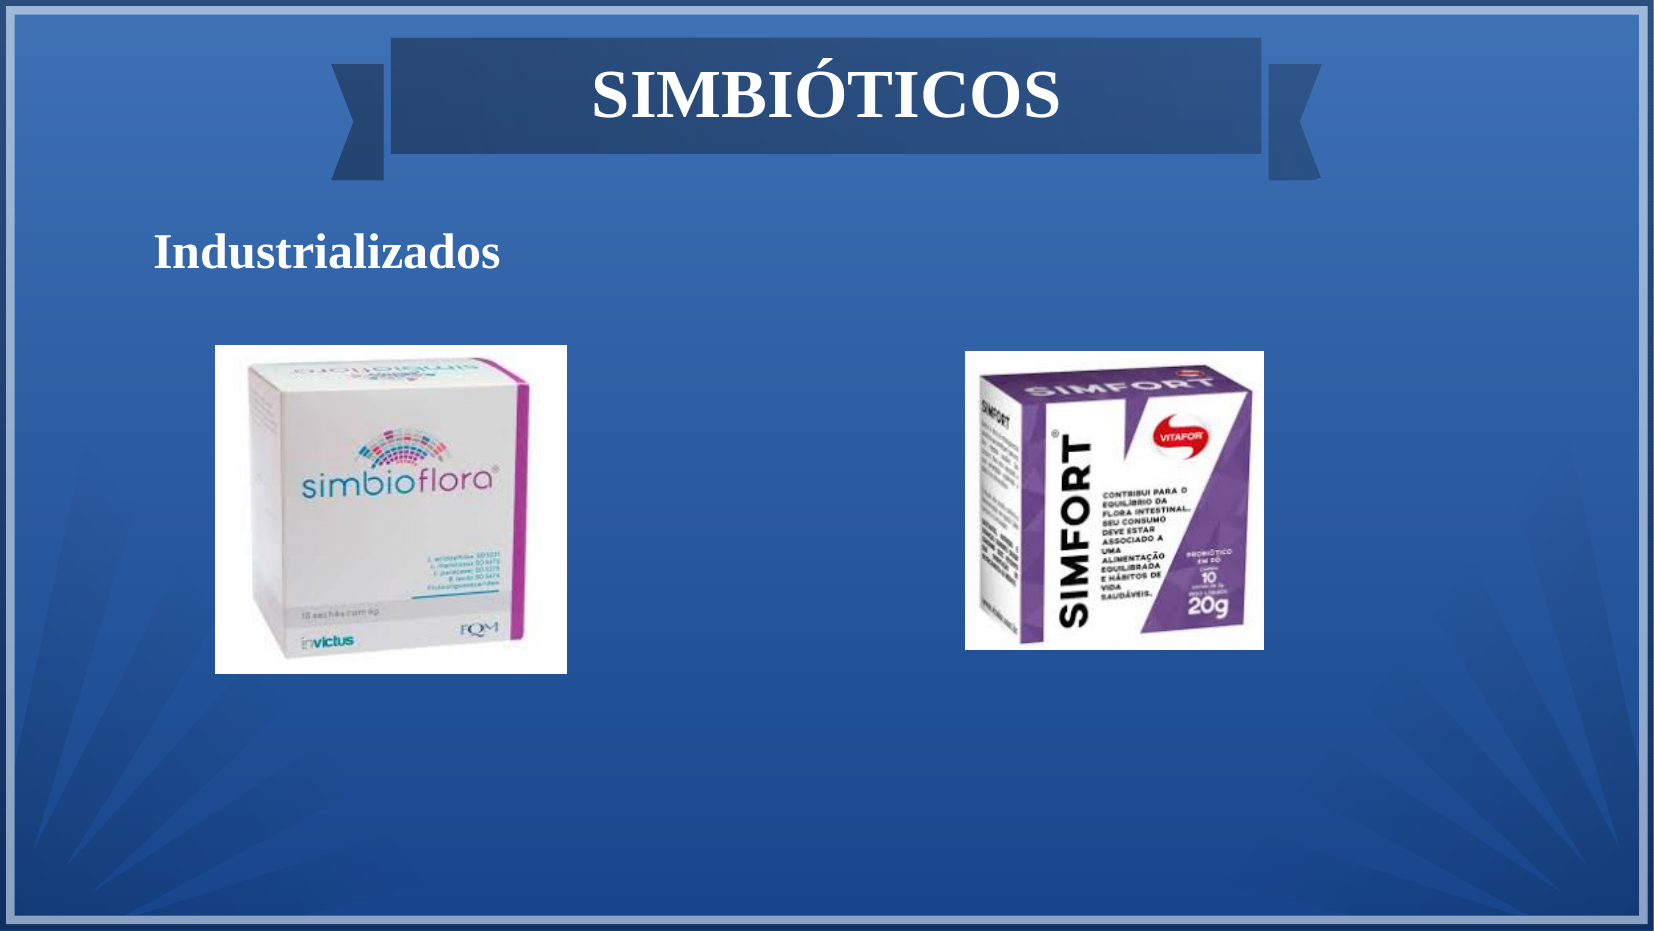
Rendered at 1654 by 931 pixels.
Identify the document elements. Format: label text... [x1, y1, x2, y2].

title SIMBIÓTICOS [389, 17, 1264, 172]
picture [215, 345, 567, 674]
picture [965, 351, 1264, 650]
list Industrializados [82, 224, 1571, 848]
